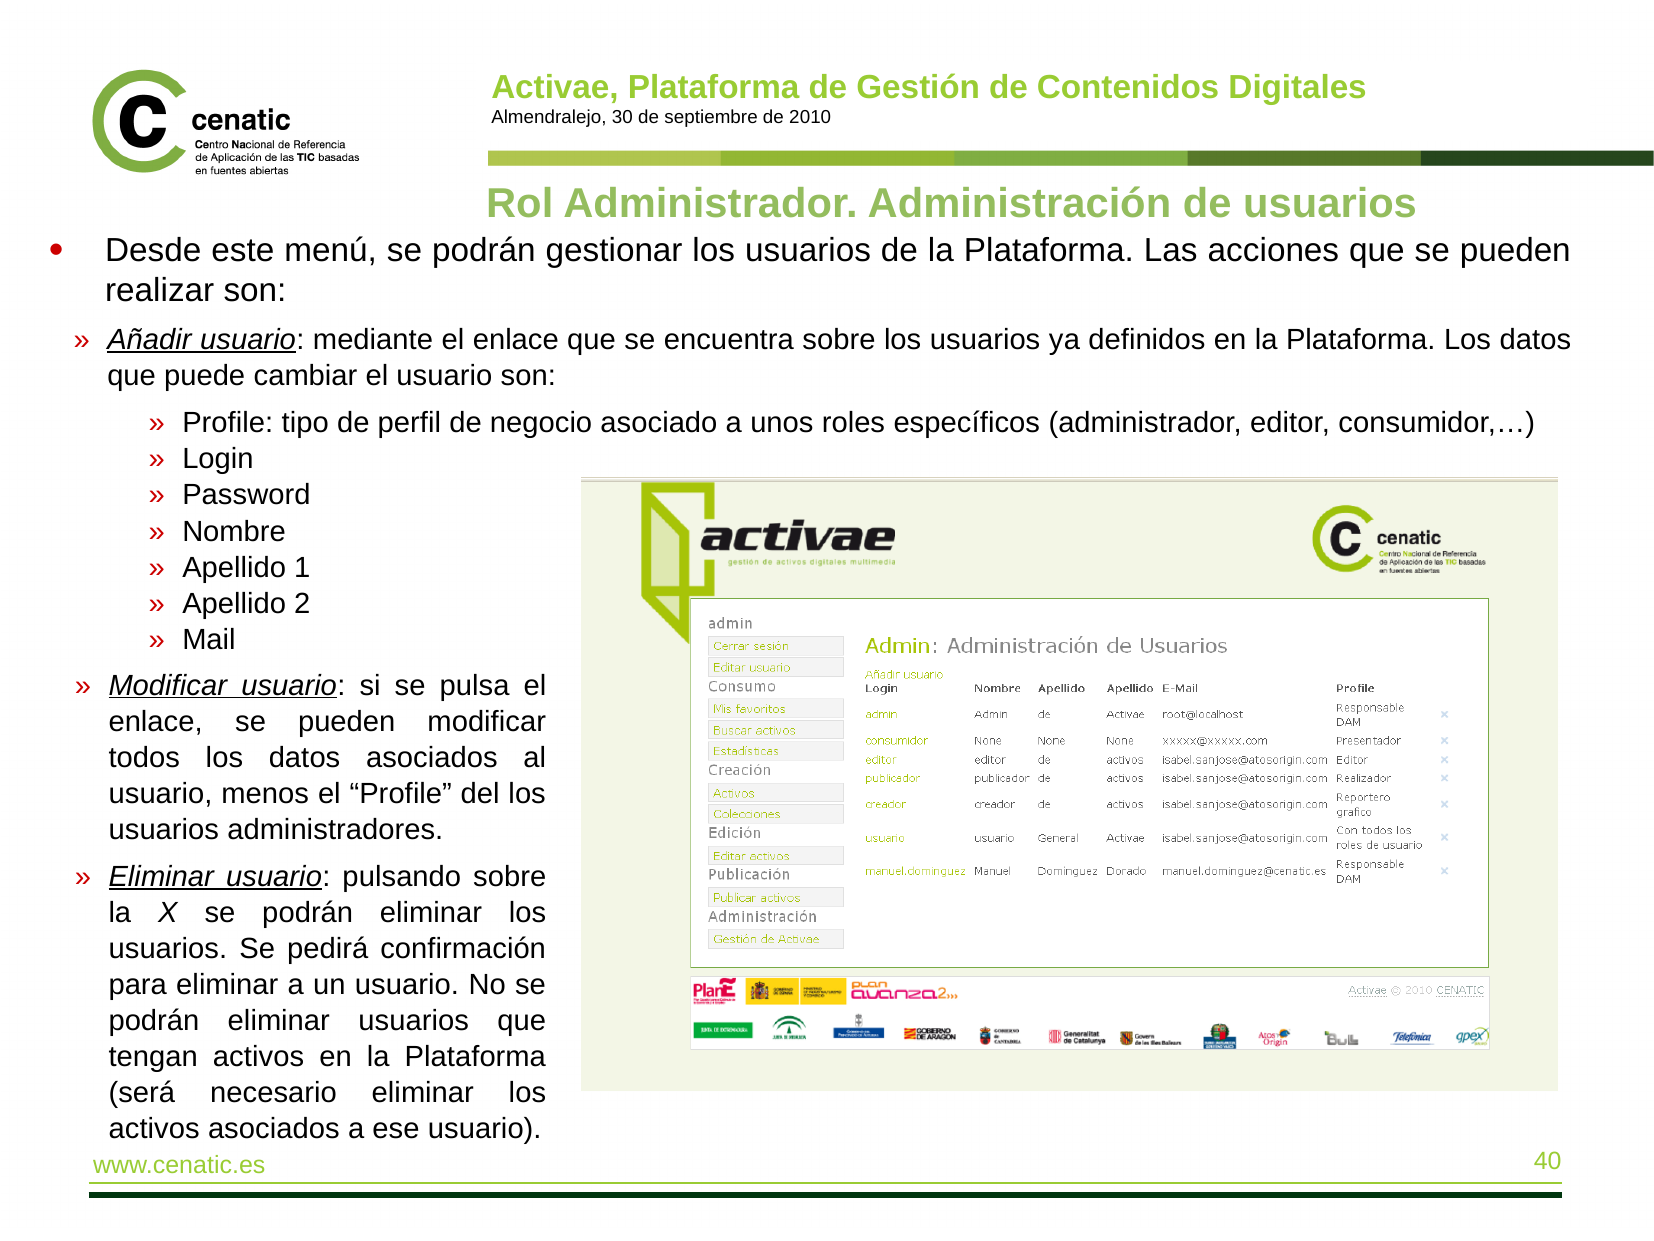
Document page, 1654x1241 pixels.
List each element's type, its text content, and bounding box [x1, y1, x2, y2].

text_box Modificar usuario: si se pulsa el enlace, se pueden modificar todos los datos asociados al usuario, menos el “Profile” del los usuarios administradores. Eliminar usuario: pulsando sobre la X se podrán eliminar los usuarios. Se pedirá confirmación para eliminar a un usuario. No se podrán eliminar usuarios que tengan activos en la Plataforma (será necesario eliminar los activos asociados a ese usuario). [35, 657, 562, 1158]
picture [1, 4, 1654, 1228]
text_box Desde este menú, se podrán gestionar los usuarios de la Plataforma. Las acciones que se pueden realizar son: Añadir usuario: mediante el enlace que se encuentra sobre los usuarios ya definidos en la Plataforma. Los datos que puede cambiar el usuario son: Profile: tipo de perfil de negocio asociado a unos roles específicos (administrador, editor, consumidor,…) Login Password Nombre Apellido 1 Apellido 2 Mail [34, 219, 1589, 512]
title Rol Administrador. Administración de usuarios [486, 177, 1571, 219]
